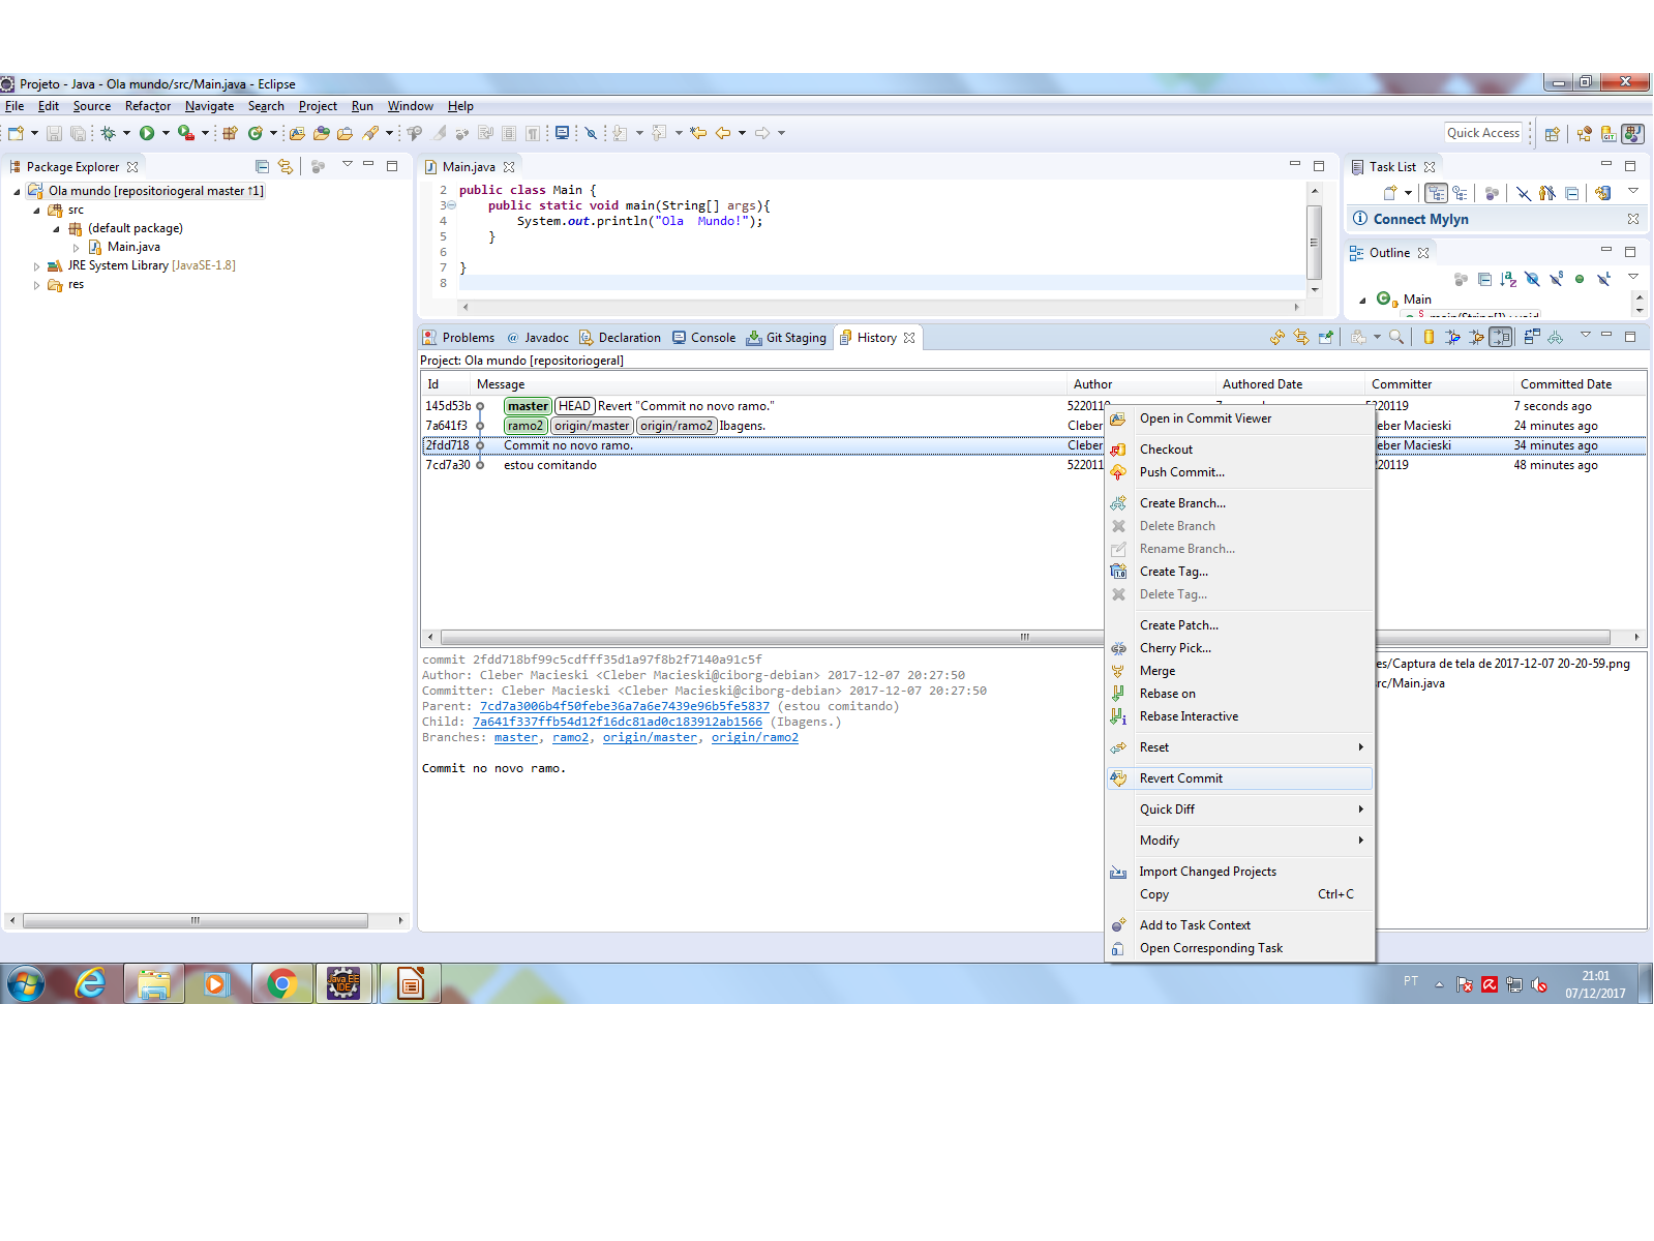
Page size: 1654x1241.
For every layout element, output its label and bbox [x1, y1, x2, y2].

picture [0, 73, 1653, 1004]
